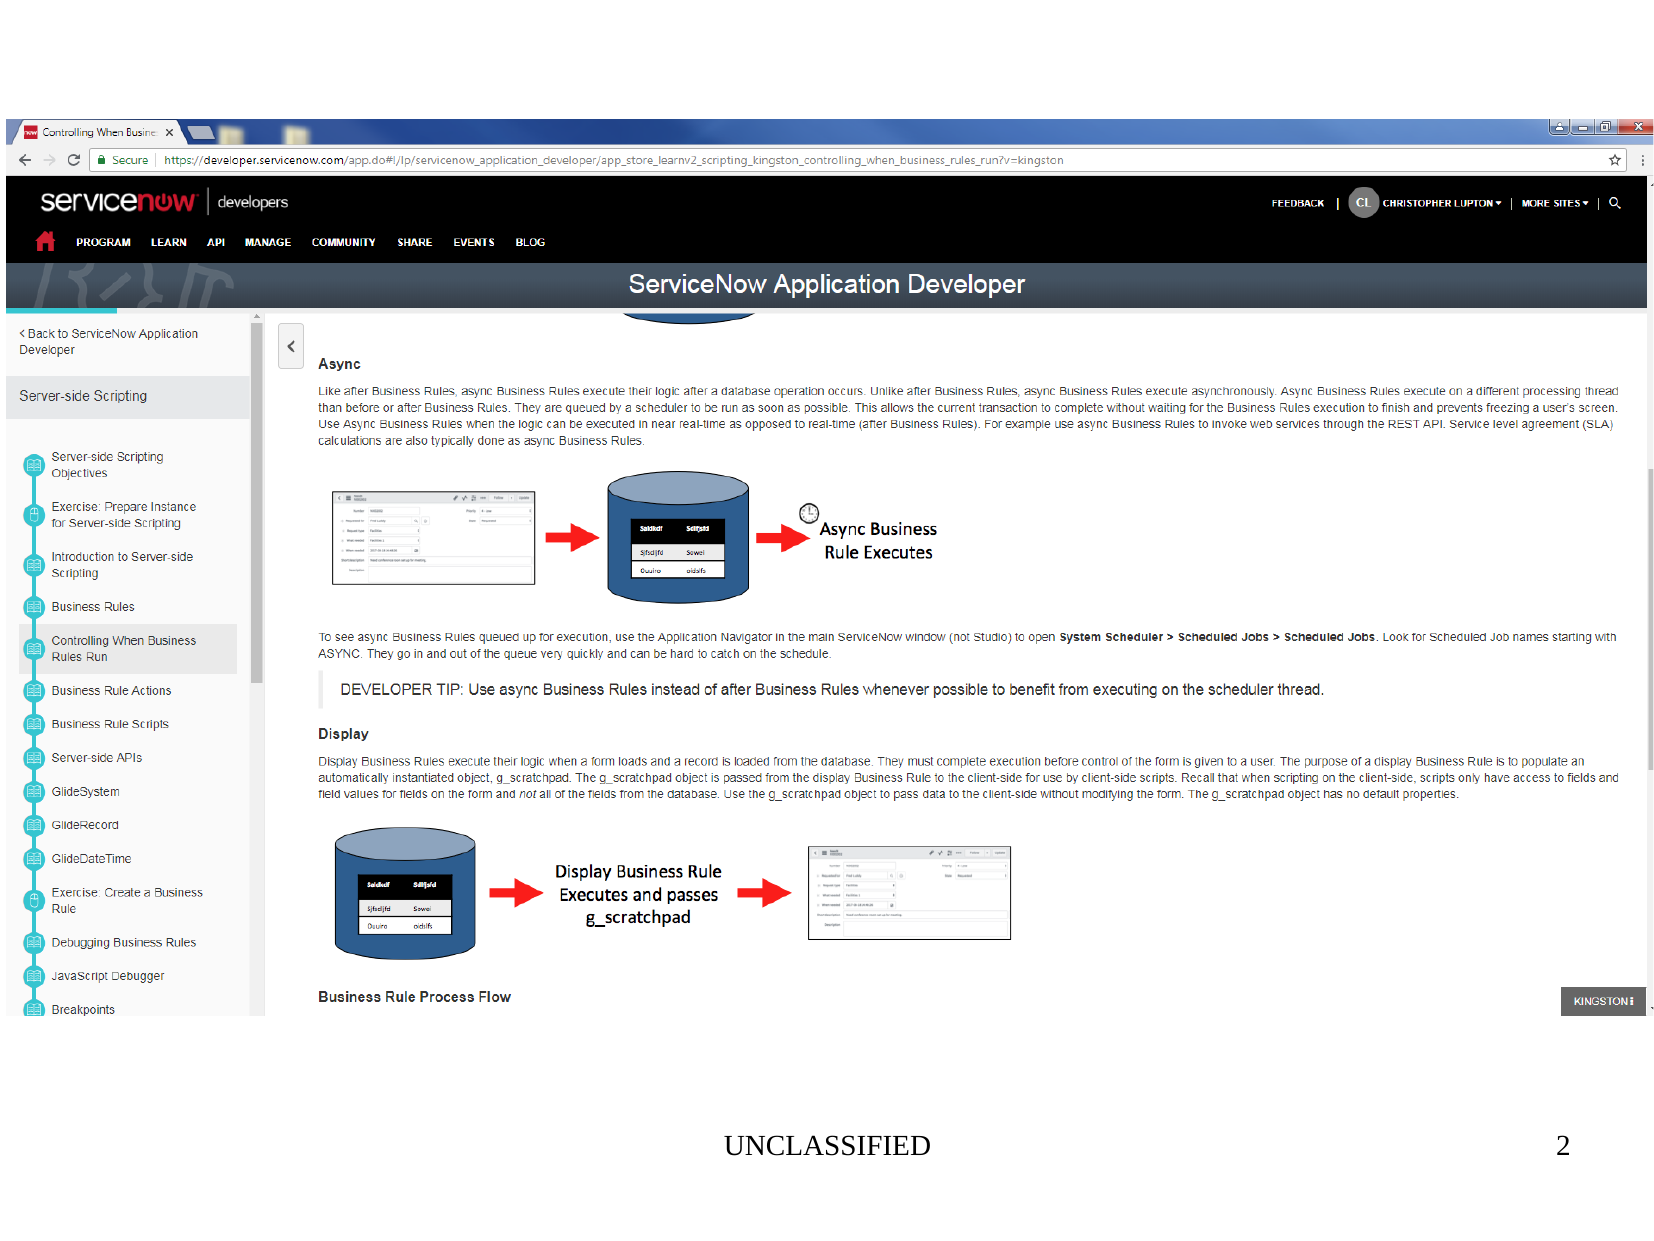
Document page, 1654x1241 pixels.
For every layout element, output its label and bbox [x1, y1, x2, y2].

picture [6, 119, 1654, 1016]
